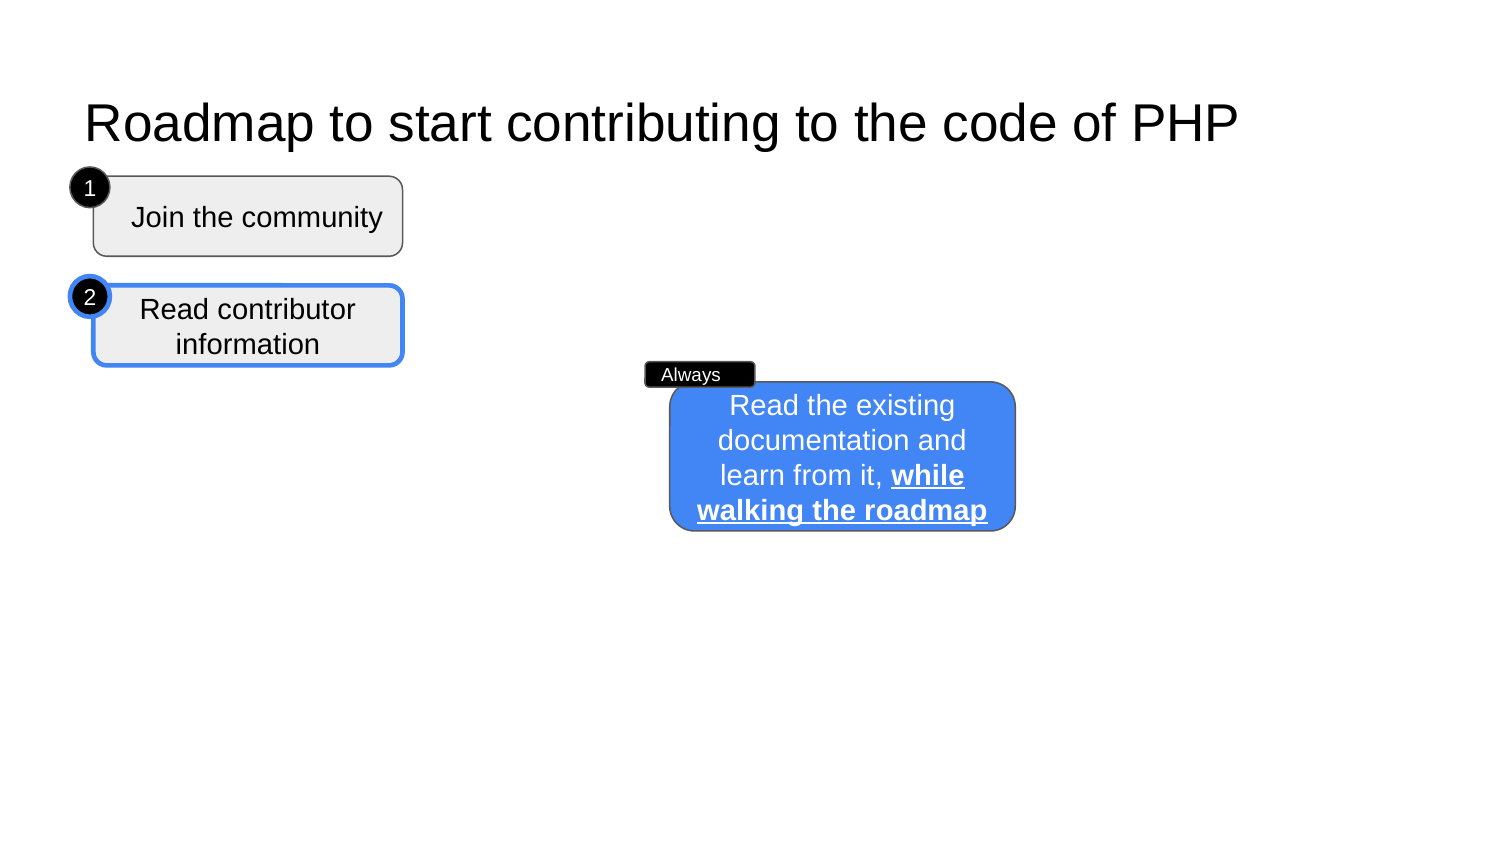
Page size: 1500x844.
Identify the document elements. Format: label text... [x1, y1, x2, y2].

text_box 2 [69, 276, 110, 317]
text_box Read contributor information [93, 285, 403, 366]
title Roadmap to start contributing to the code of PHP [69, 72, 1468, 167]
text_box 1 [69, 166, 110, 208]
text_box Read the existing documentation and learn from it, while walking the roadmap [669, 381, 1016, 531]
text_box Join the community [93, 176, 403, 257]
text_box Always [645, 361, 755, 388]
